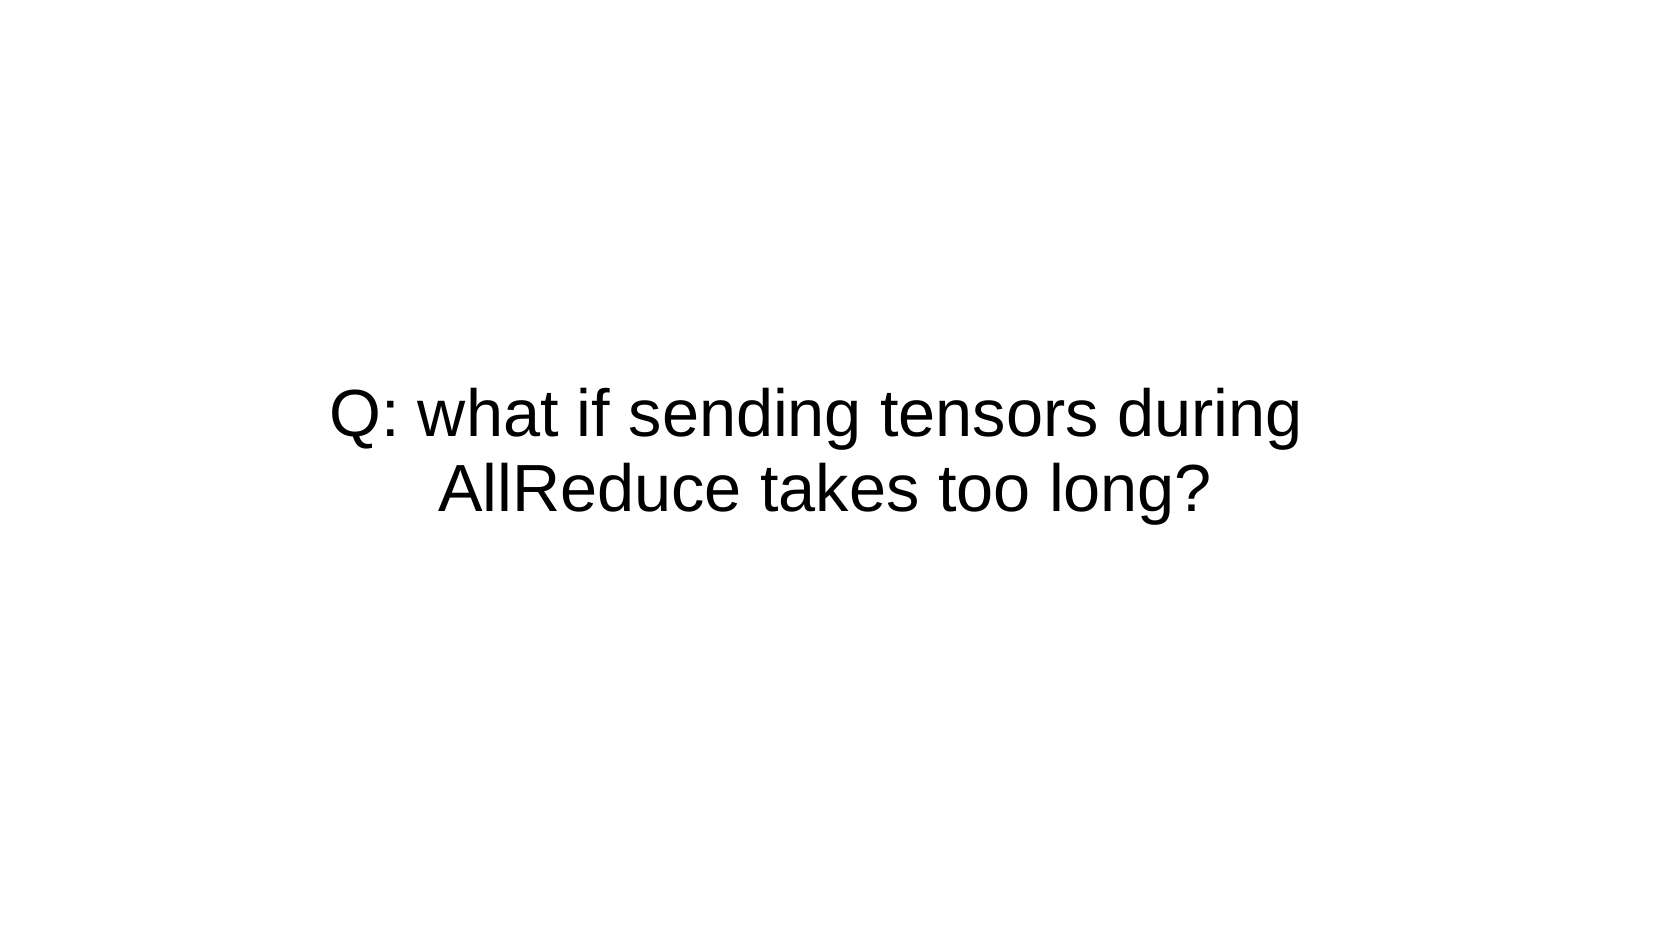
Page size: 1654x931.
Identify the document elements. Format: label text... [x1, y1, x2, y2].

text_box Q: what if sending tensors during AllReduce takes too long? [148, 368, 1502, 533]
